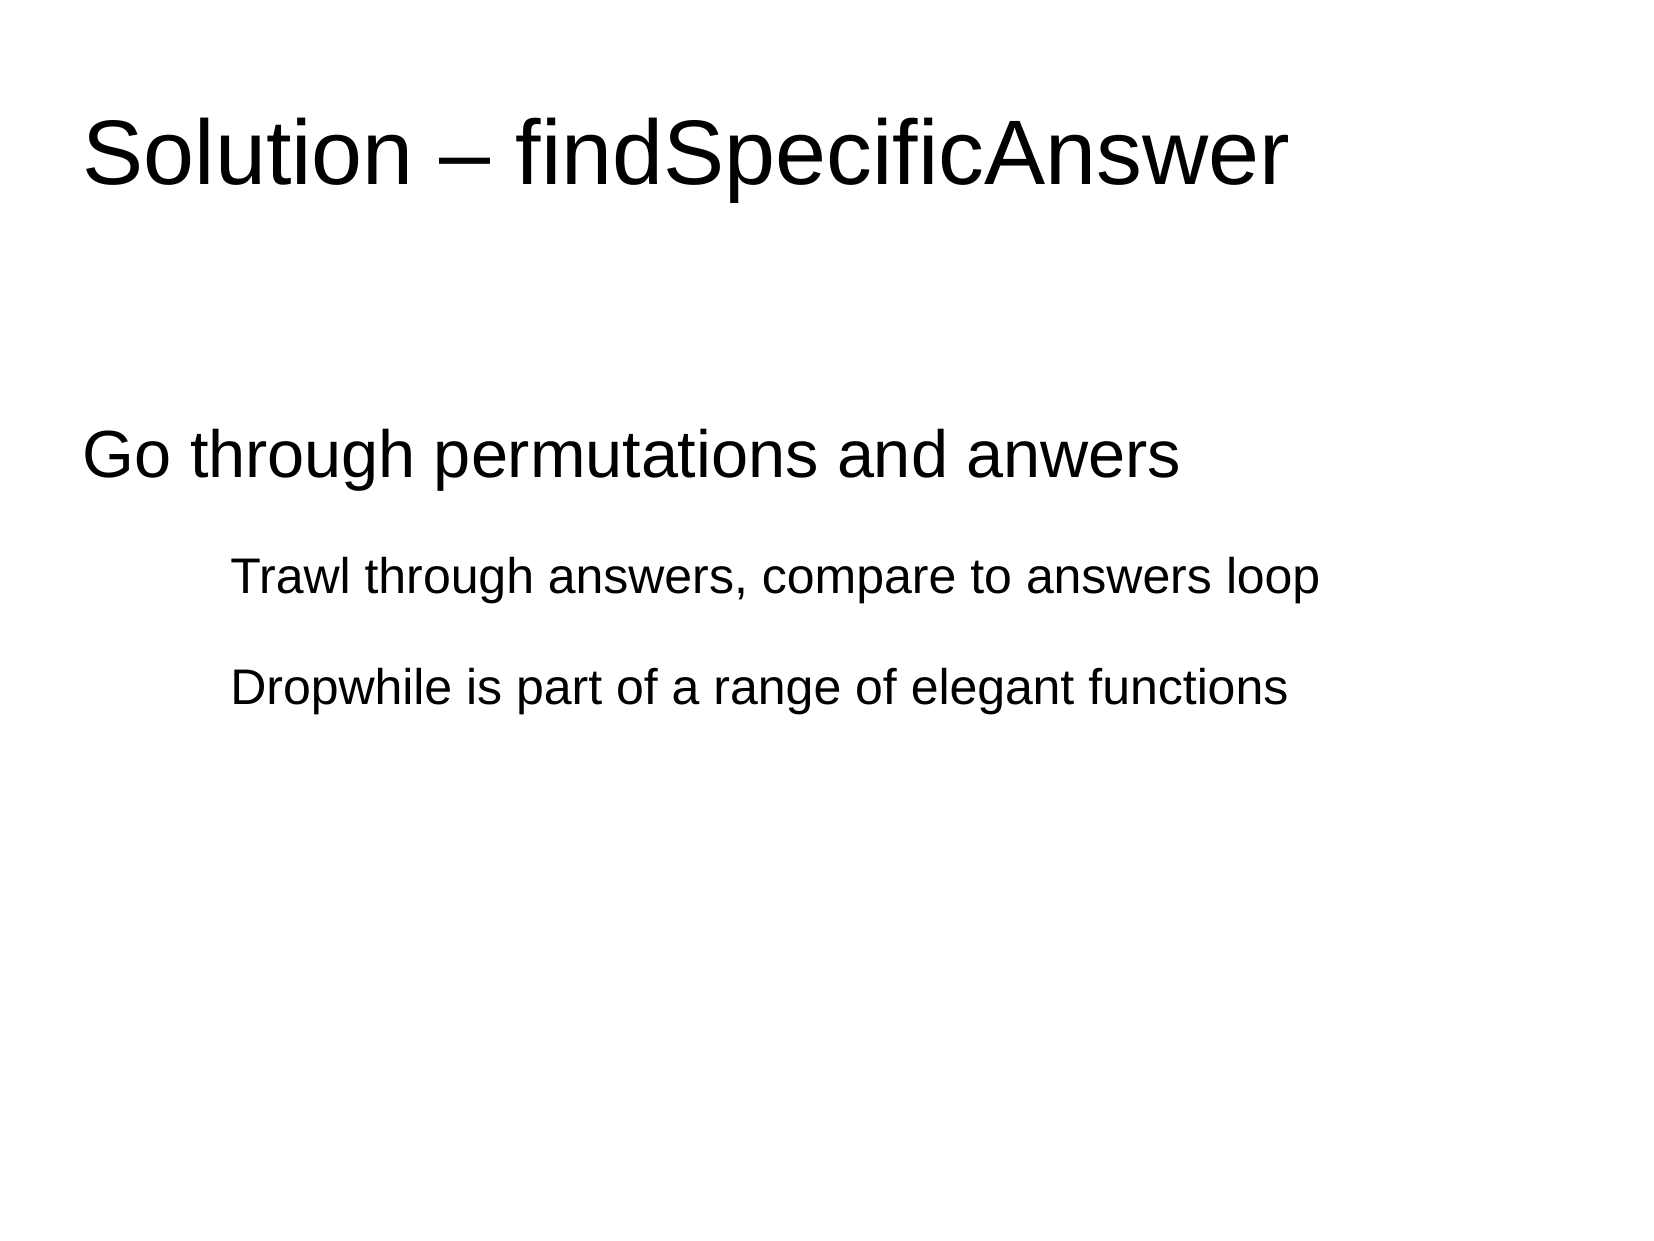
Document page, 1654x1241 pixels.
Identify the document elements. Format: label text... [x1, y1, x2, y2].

subtitle Go through permutations and anwers Trawl through answers, compare to answers loop Dropwhile is part of a range of elegant functions [82, 290, 1571, 1010]
title Solution – findSpecificAnswer [82, 49, 1571, 257]
